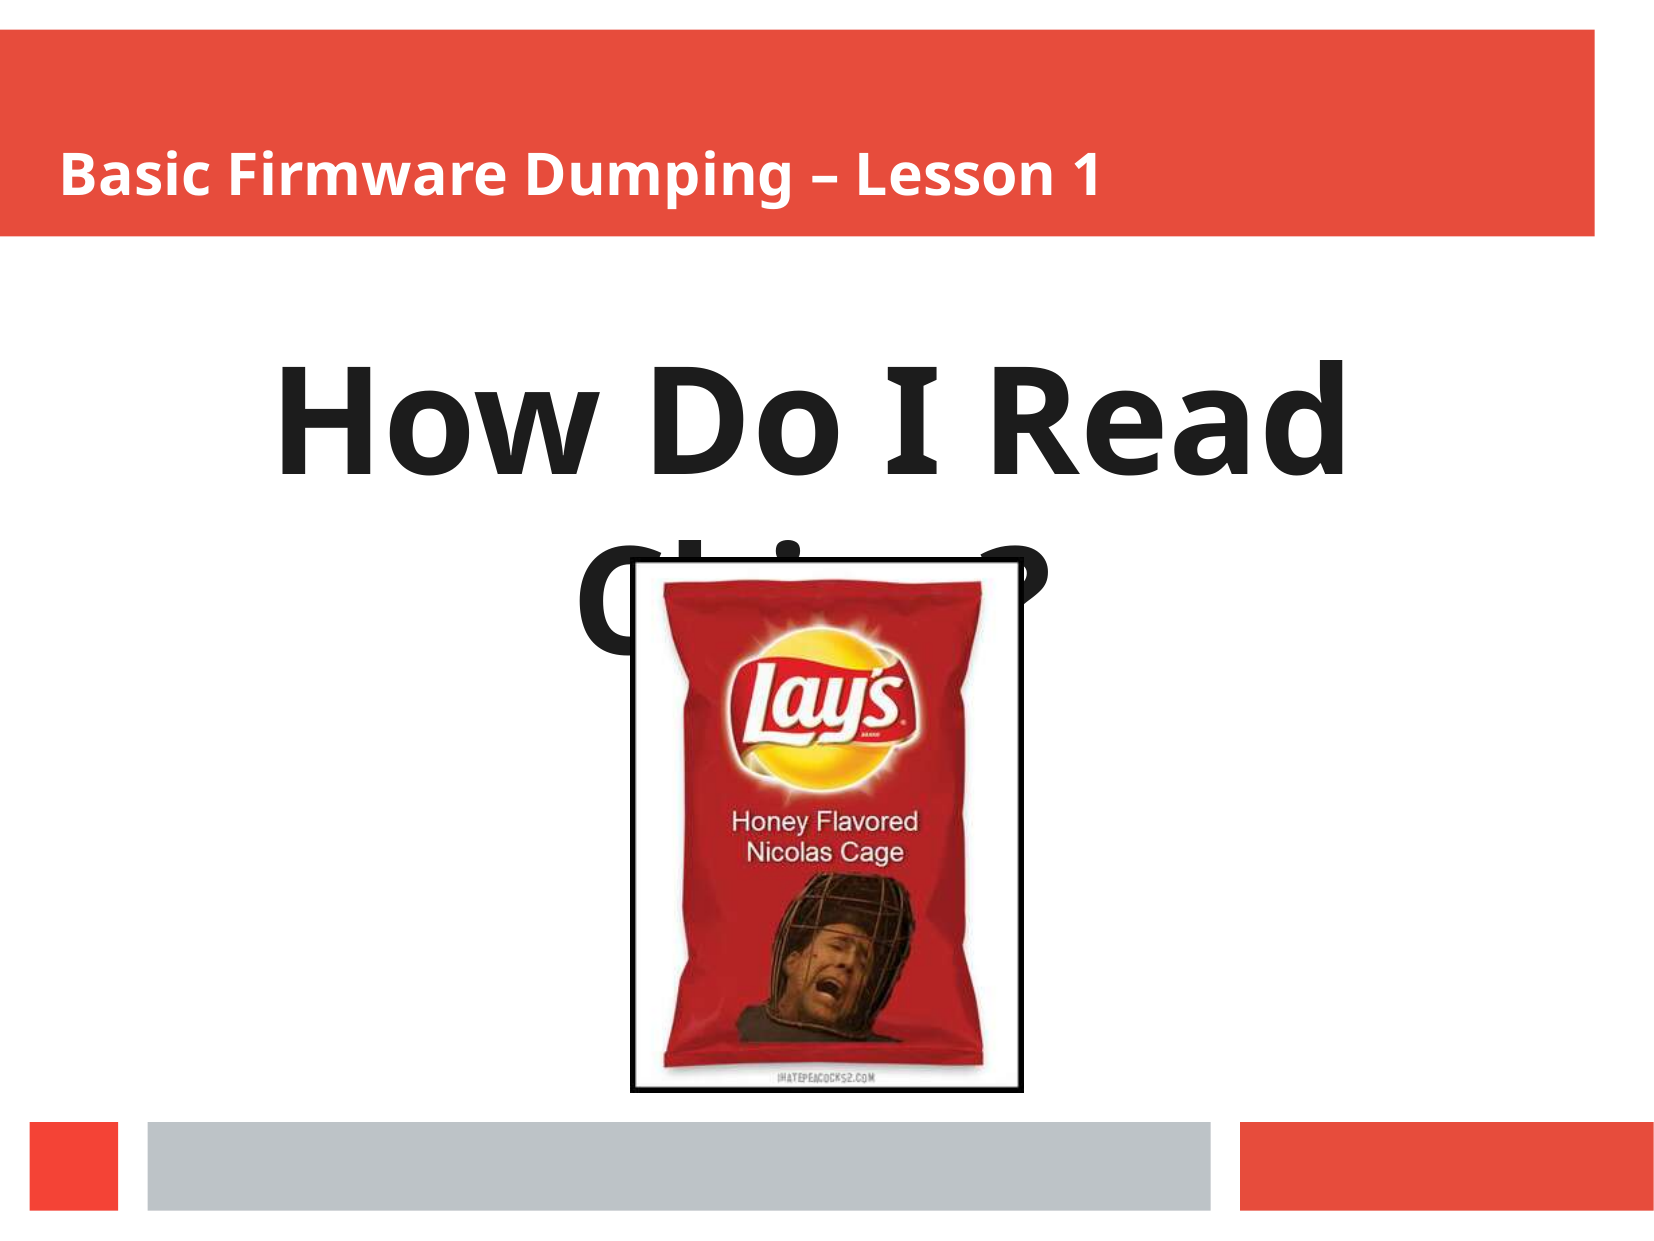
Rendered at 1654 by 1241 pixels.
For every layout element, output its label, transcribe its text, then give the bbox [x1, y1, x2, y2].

picture [630, 558, 1024, 1093]
text_box How Do I Read Chips? [59, 324, 1565, 1093]
text_box Basic Firmware Dumping – Lesson 1 [59, 59, 1595, 207]
